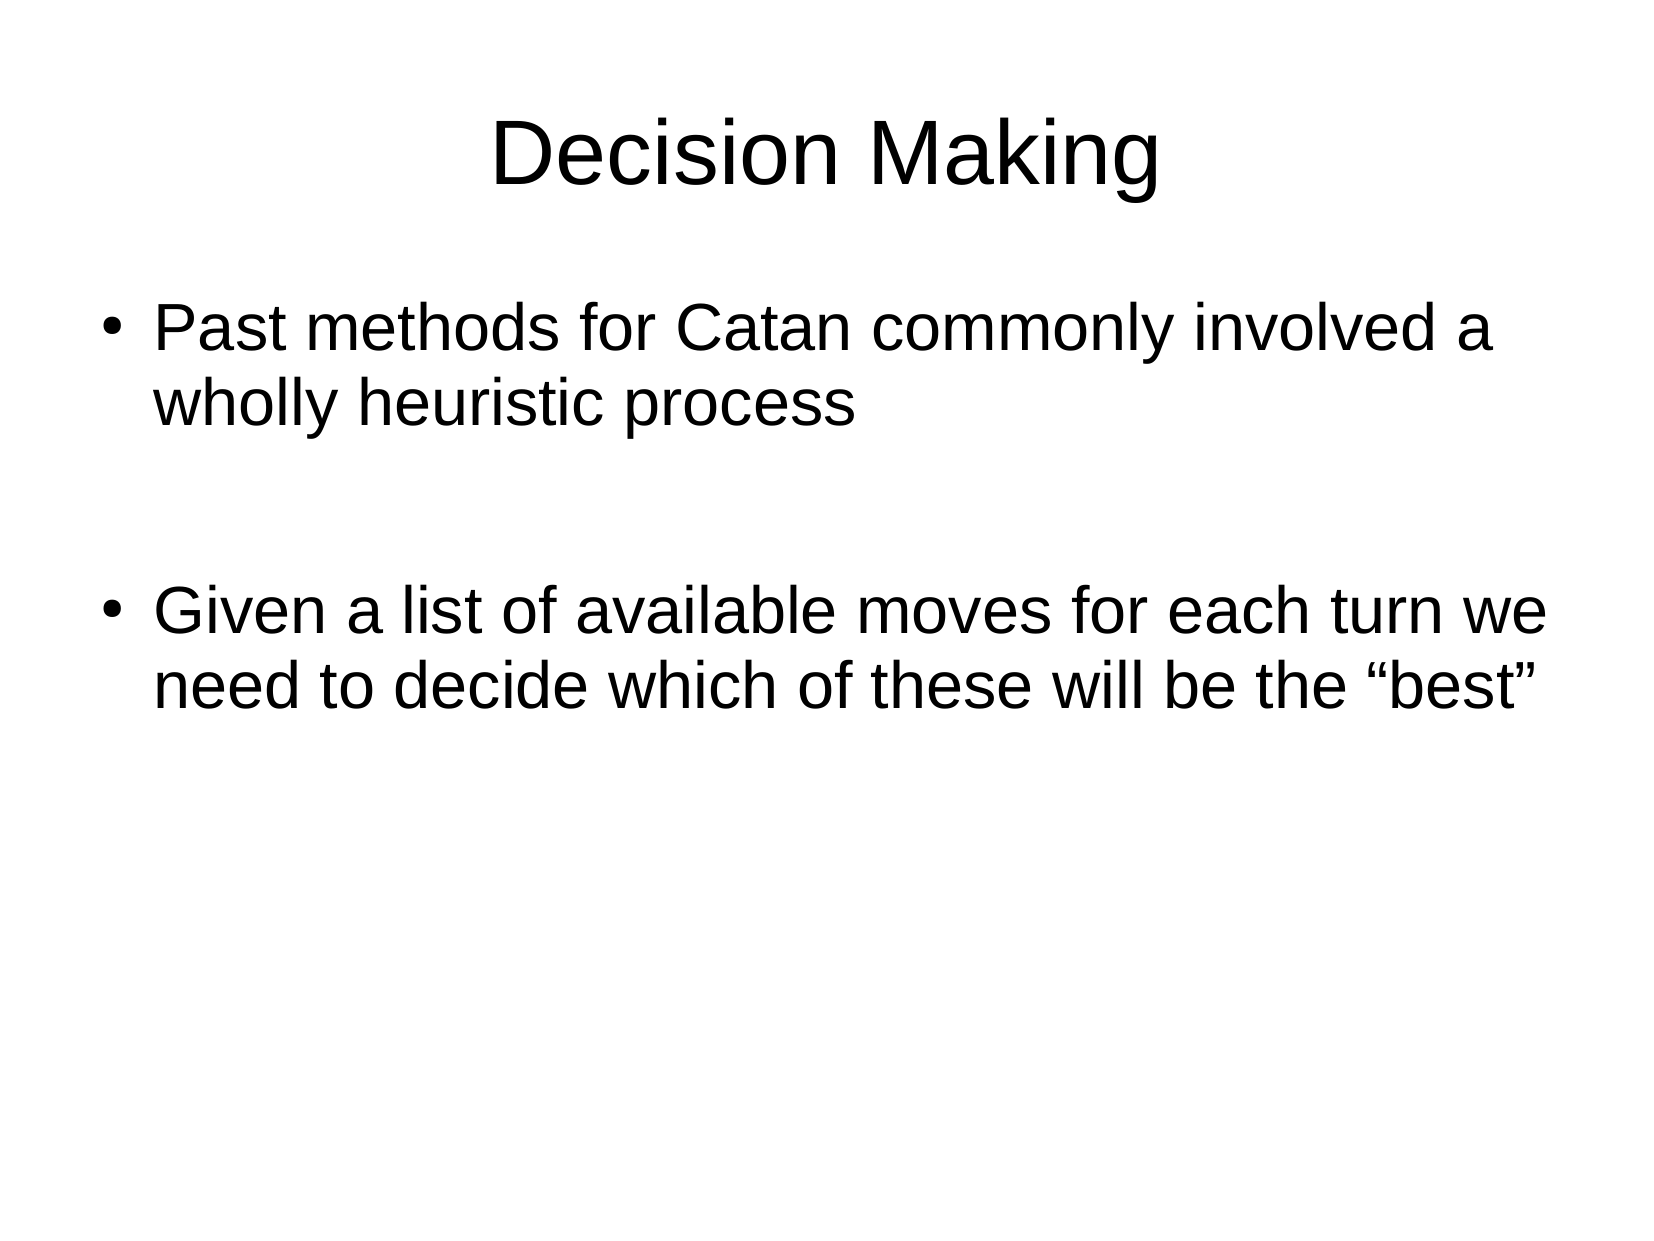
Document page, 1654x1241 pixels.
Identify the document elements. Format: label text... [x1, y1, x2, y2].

list Past methods for Catan commonly involved a wholly heuristic process Given a list of available moves for each turn we need to decide which of these will be the “best” [82, 290, 1571, 1010]
title Decision Making [82, 49, 1571, 257]
